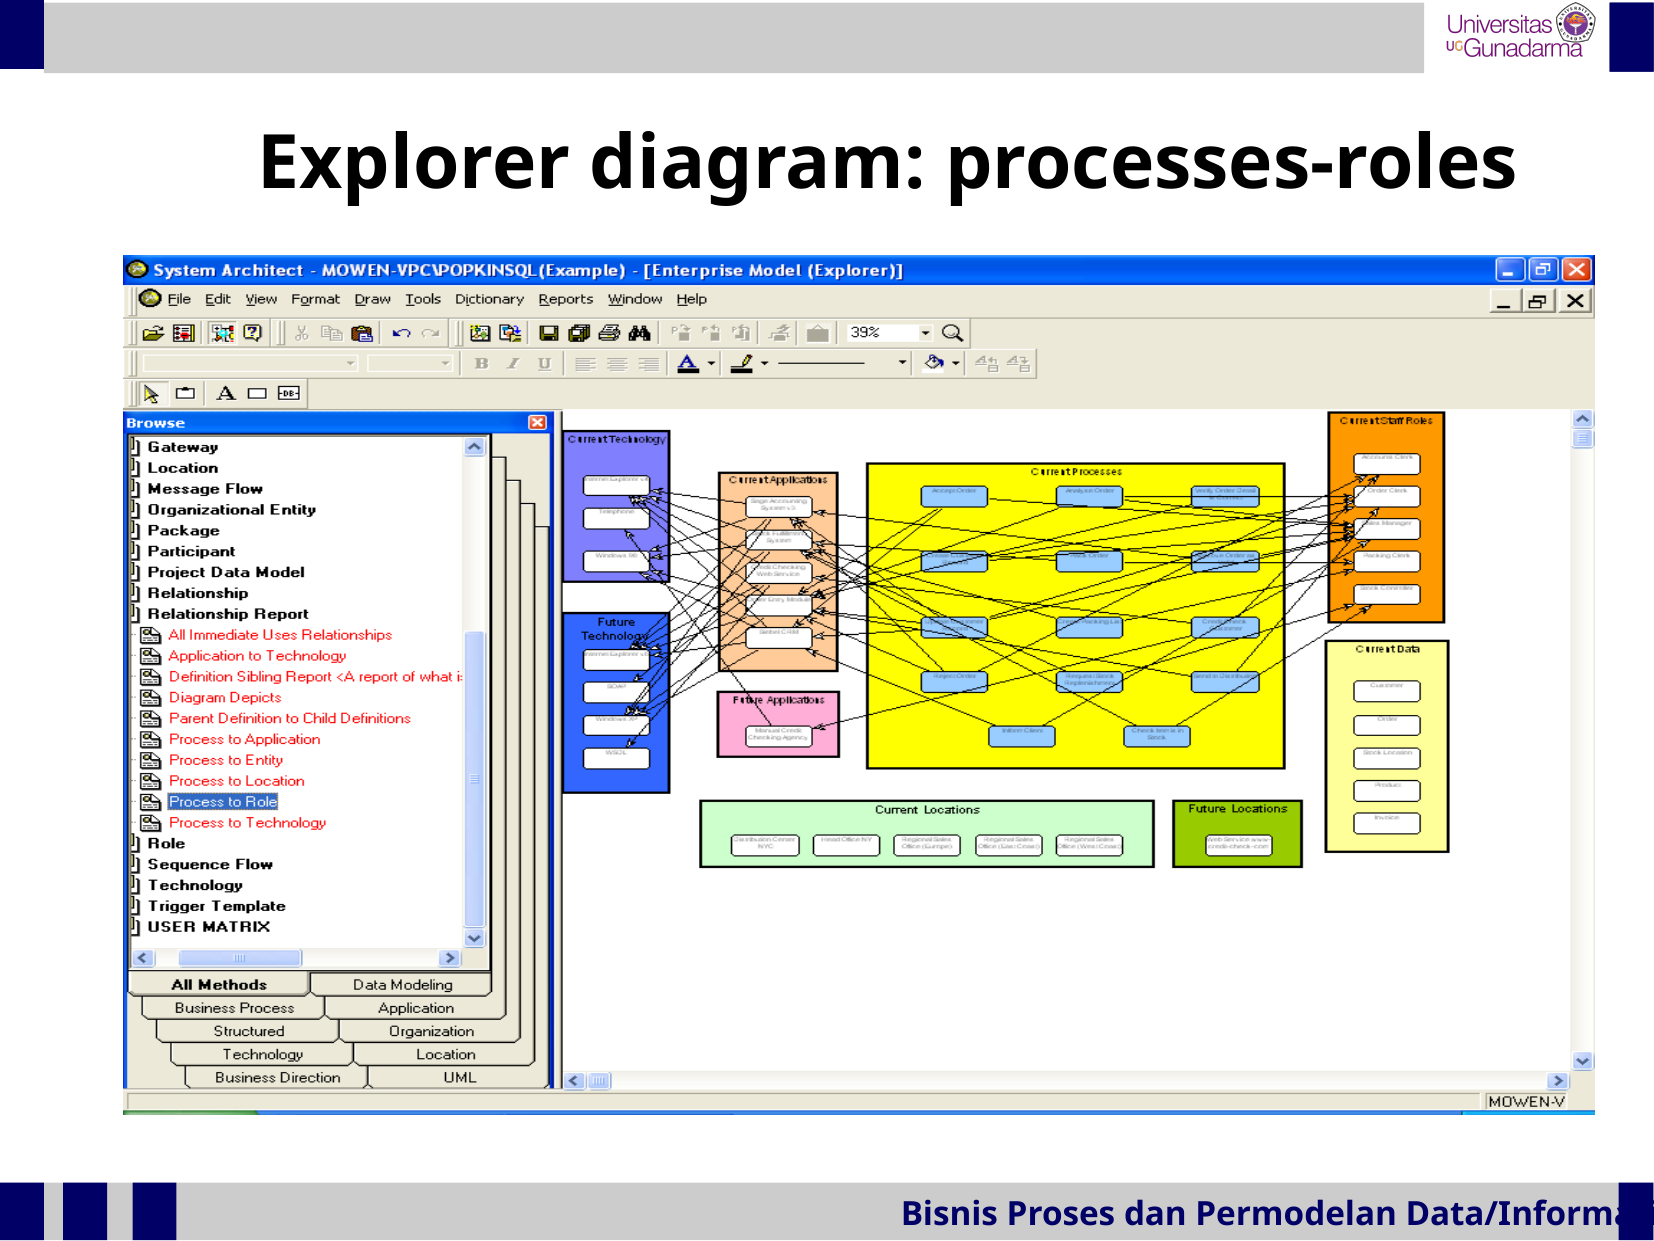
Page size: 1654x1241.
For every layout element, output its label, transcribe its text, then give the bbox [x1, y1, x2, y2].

picture [123, 255, 1595, 1115]
picture [1437, 2, 1610, 62]
title Explorer diagram: processes-roles [179, 68, 1571, 249]
